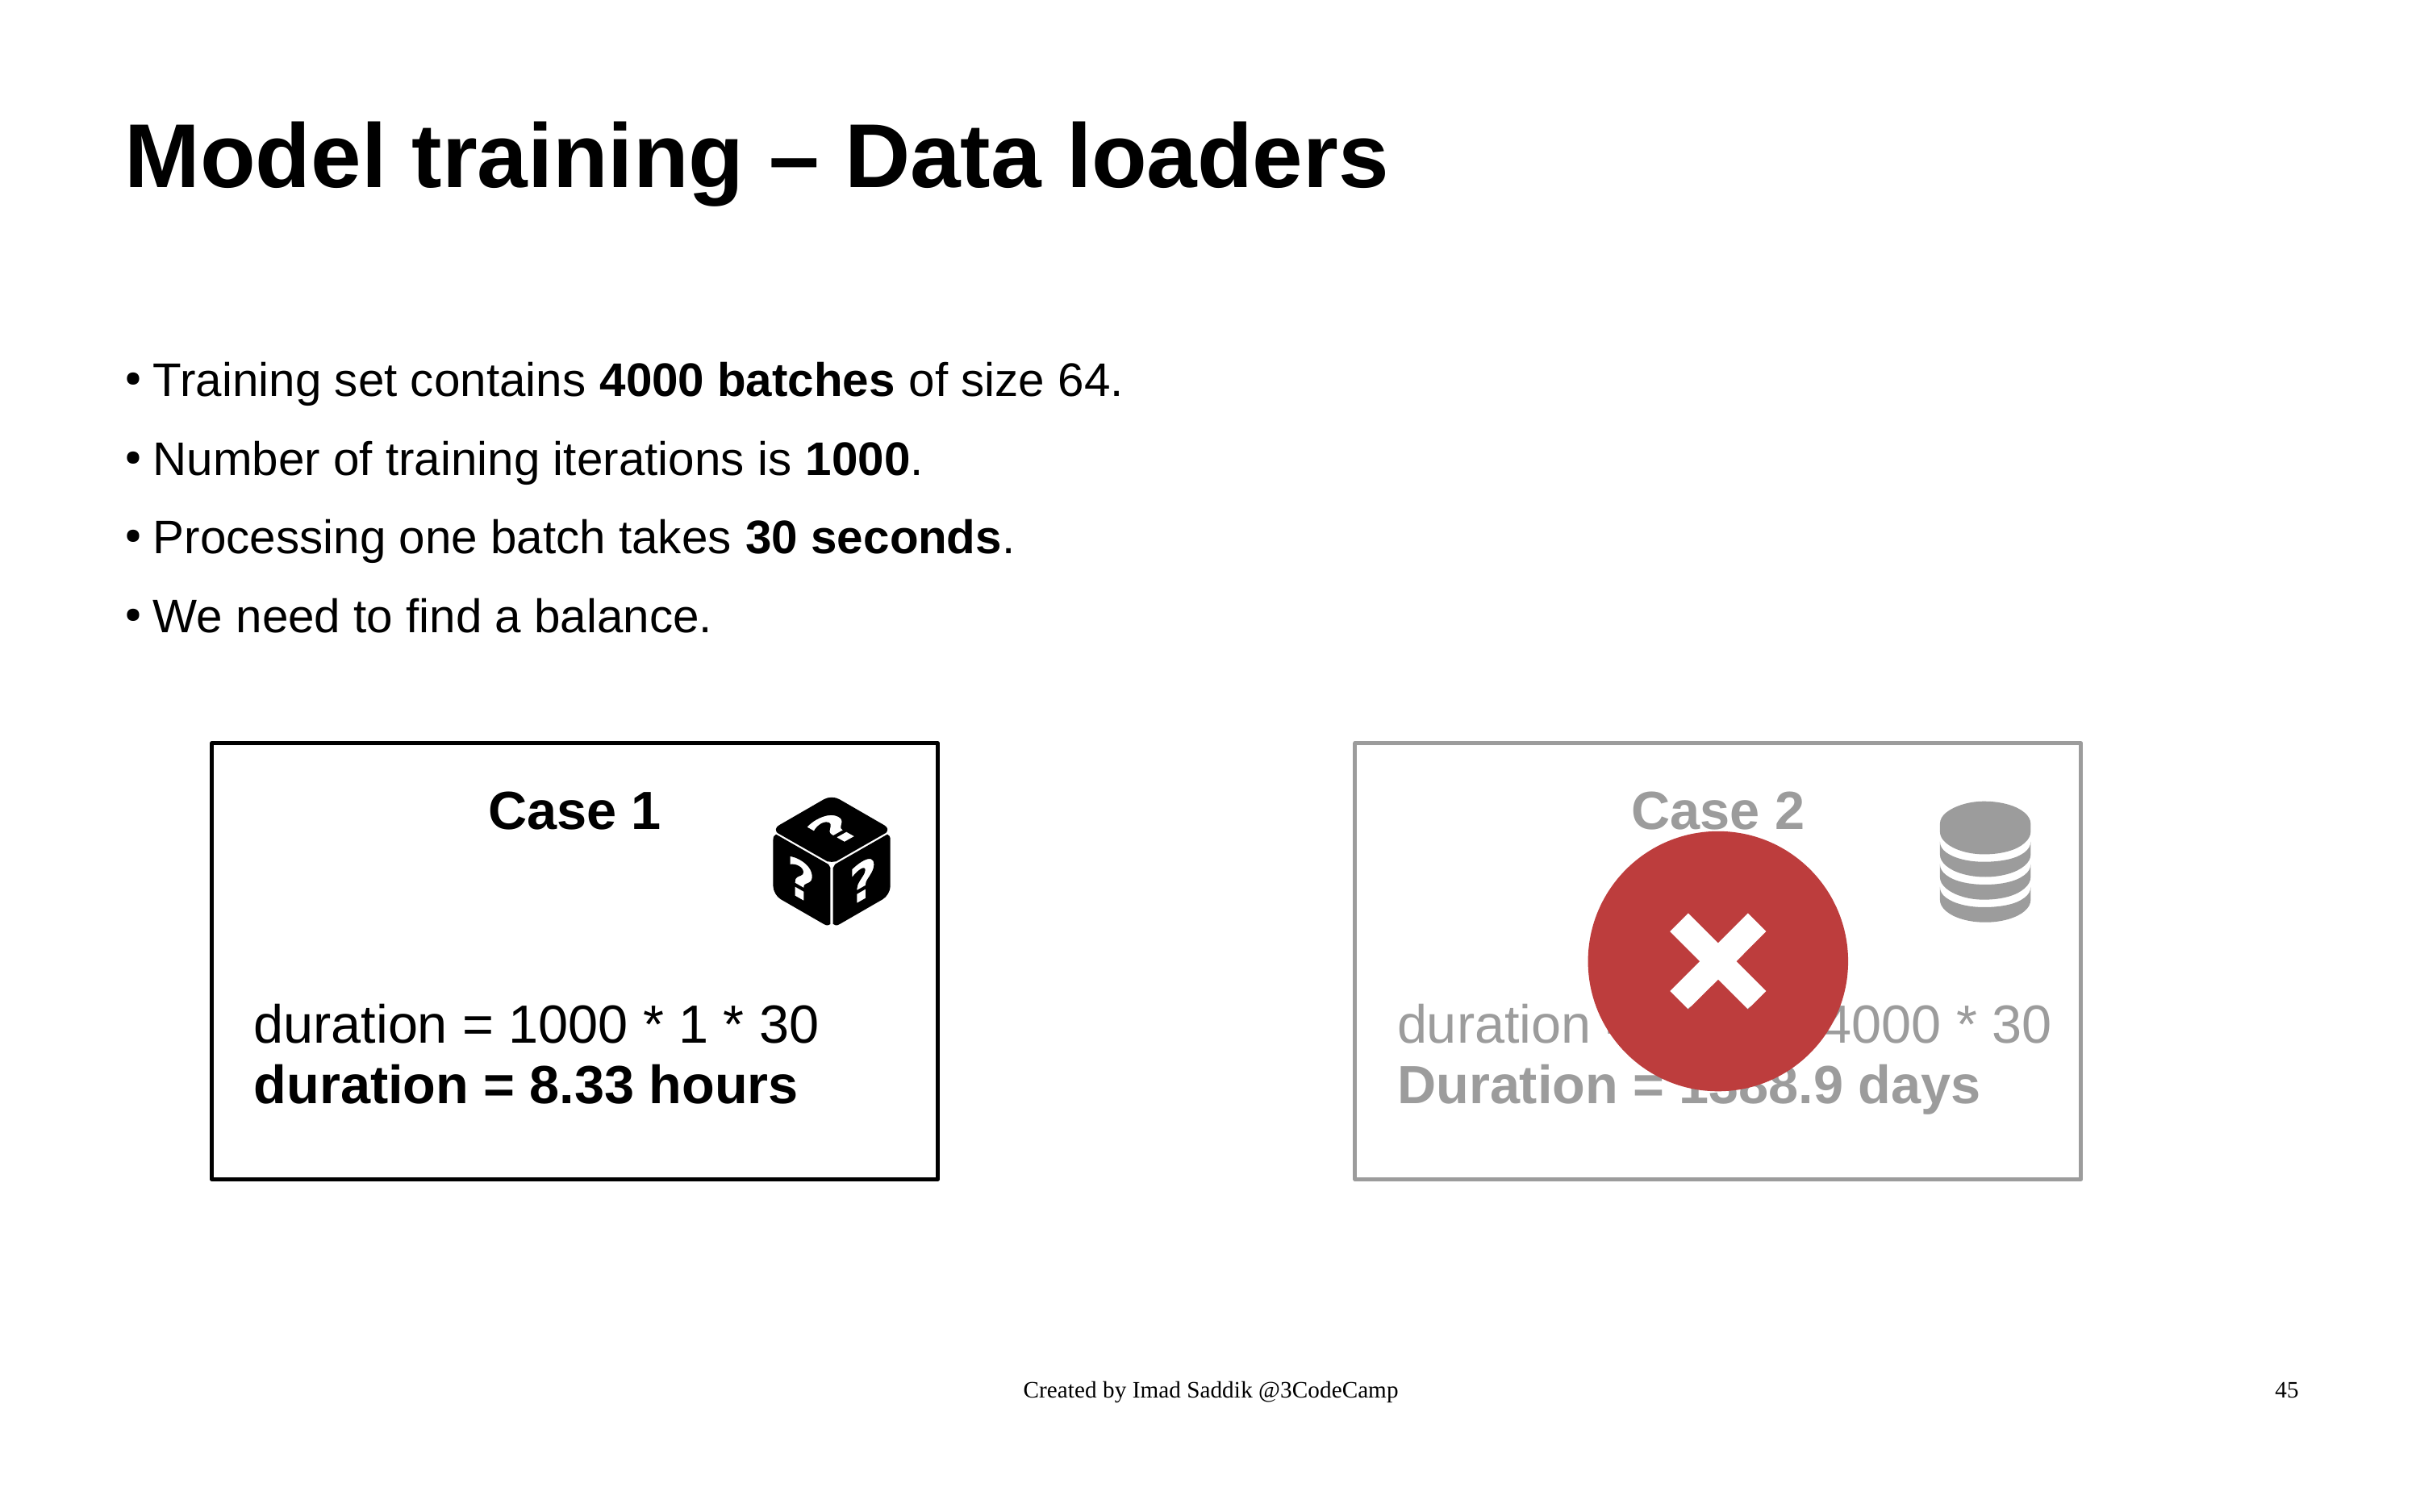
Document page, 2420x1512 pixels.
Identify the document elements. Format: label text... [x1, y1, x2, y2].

text_box duration = 1000 * 1 * 30 duration = 8.33 hours [242, 989, 848, 1122]
text_box Case 1 [332, 774, 817, 848]
text_box [1331, 695, 2118, 1240]
picture [1562, 805, 1875, 1118]
text_box Model training – Data loaders [112, 61, 1664, 251]
text_box Training set contains 4000 batches of size 64. Number of training iterations is 1000. Processing one batch takes 30 seconds. We need to find a balance. [112, 322, 1422, 649]
picture [756, 786, 908, 938]
